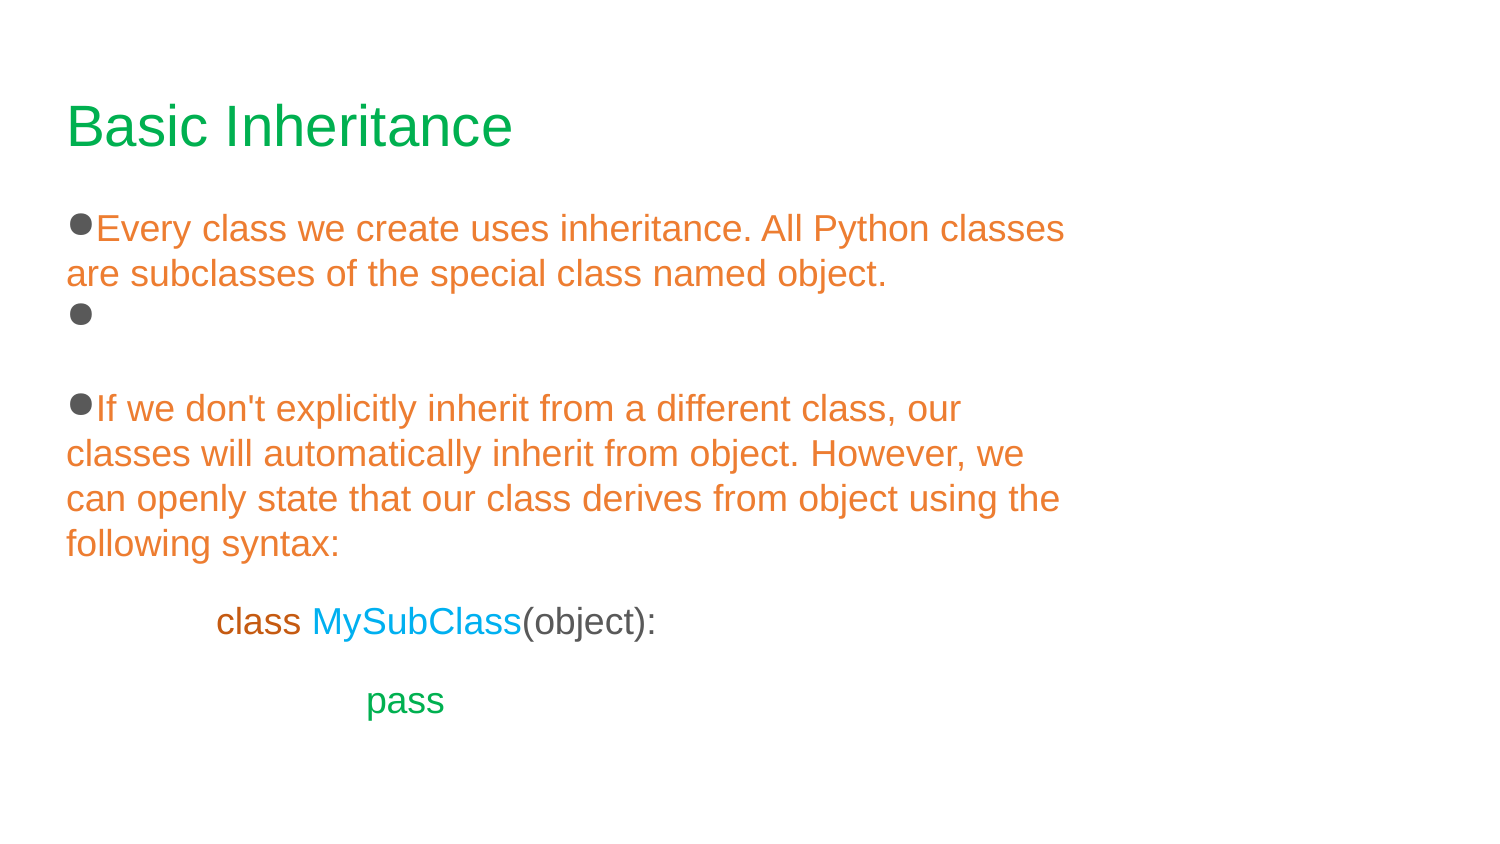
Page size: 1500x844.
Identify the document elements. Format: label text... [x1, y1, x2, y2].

list Every class we create uses inheritance. All Python classes are subclasses of the special class named object. If we don't explicitly inherit from a different class, our classes will automatically inherit from object. However, we can openly state that our class derives from object using the following syntax: class MySubClass(object): pass [51, 189, 1105, 750]
title Basic Inheritance [51, 72, 559, 167]
